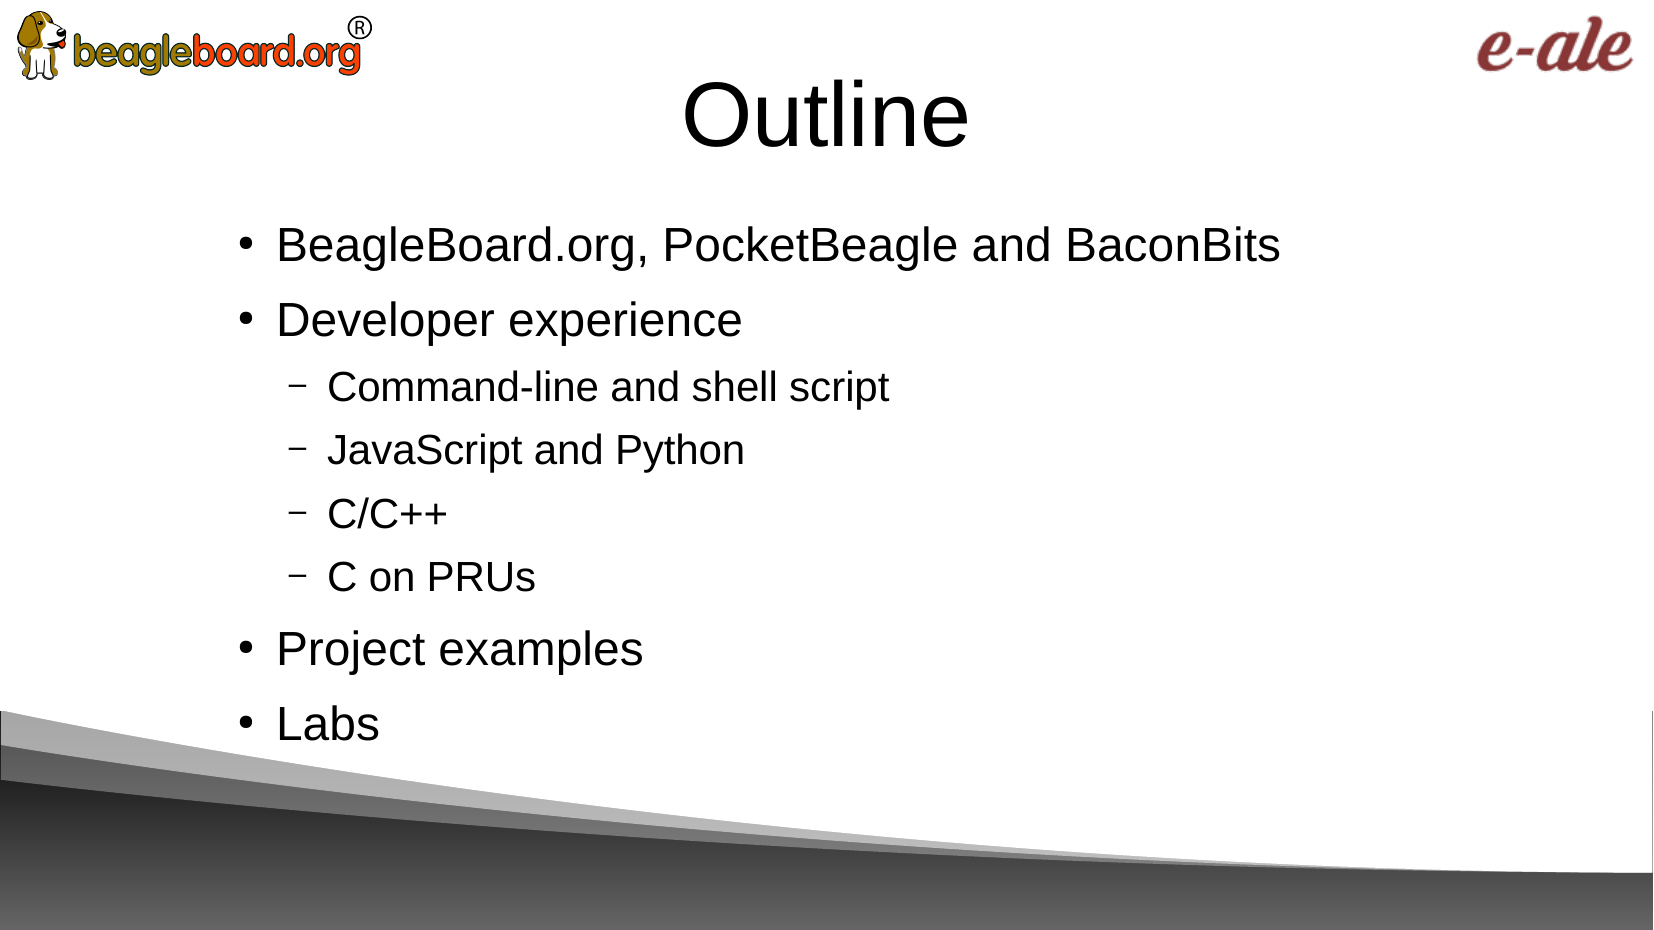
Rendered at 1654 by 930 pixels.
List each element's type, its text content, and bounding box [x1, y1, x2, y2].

title Outline [82, 37, 1571, 193]
picture [1475, 14, 1636, 74]
picture [17, 11, 372, 80]
list BeagleBoard.org, PocketBeagle and BaconBits Developer experience Command-line and shell script JavaScript and Python C/C++ C on PRUs Project examples Labs [225, 217, 1396, 757]
